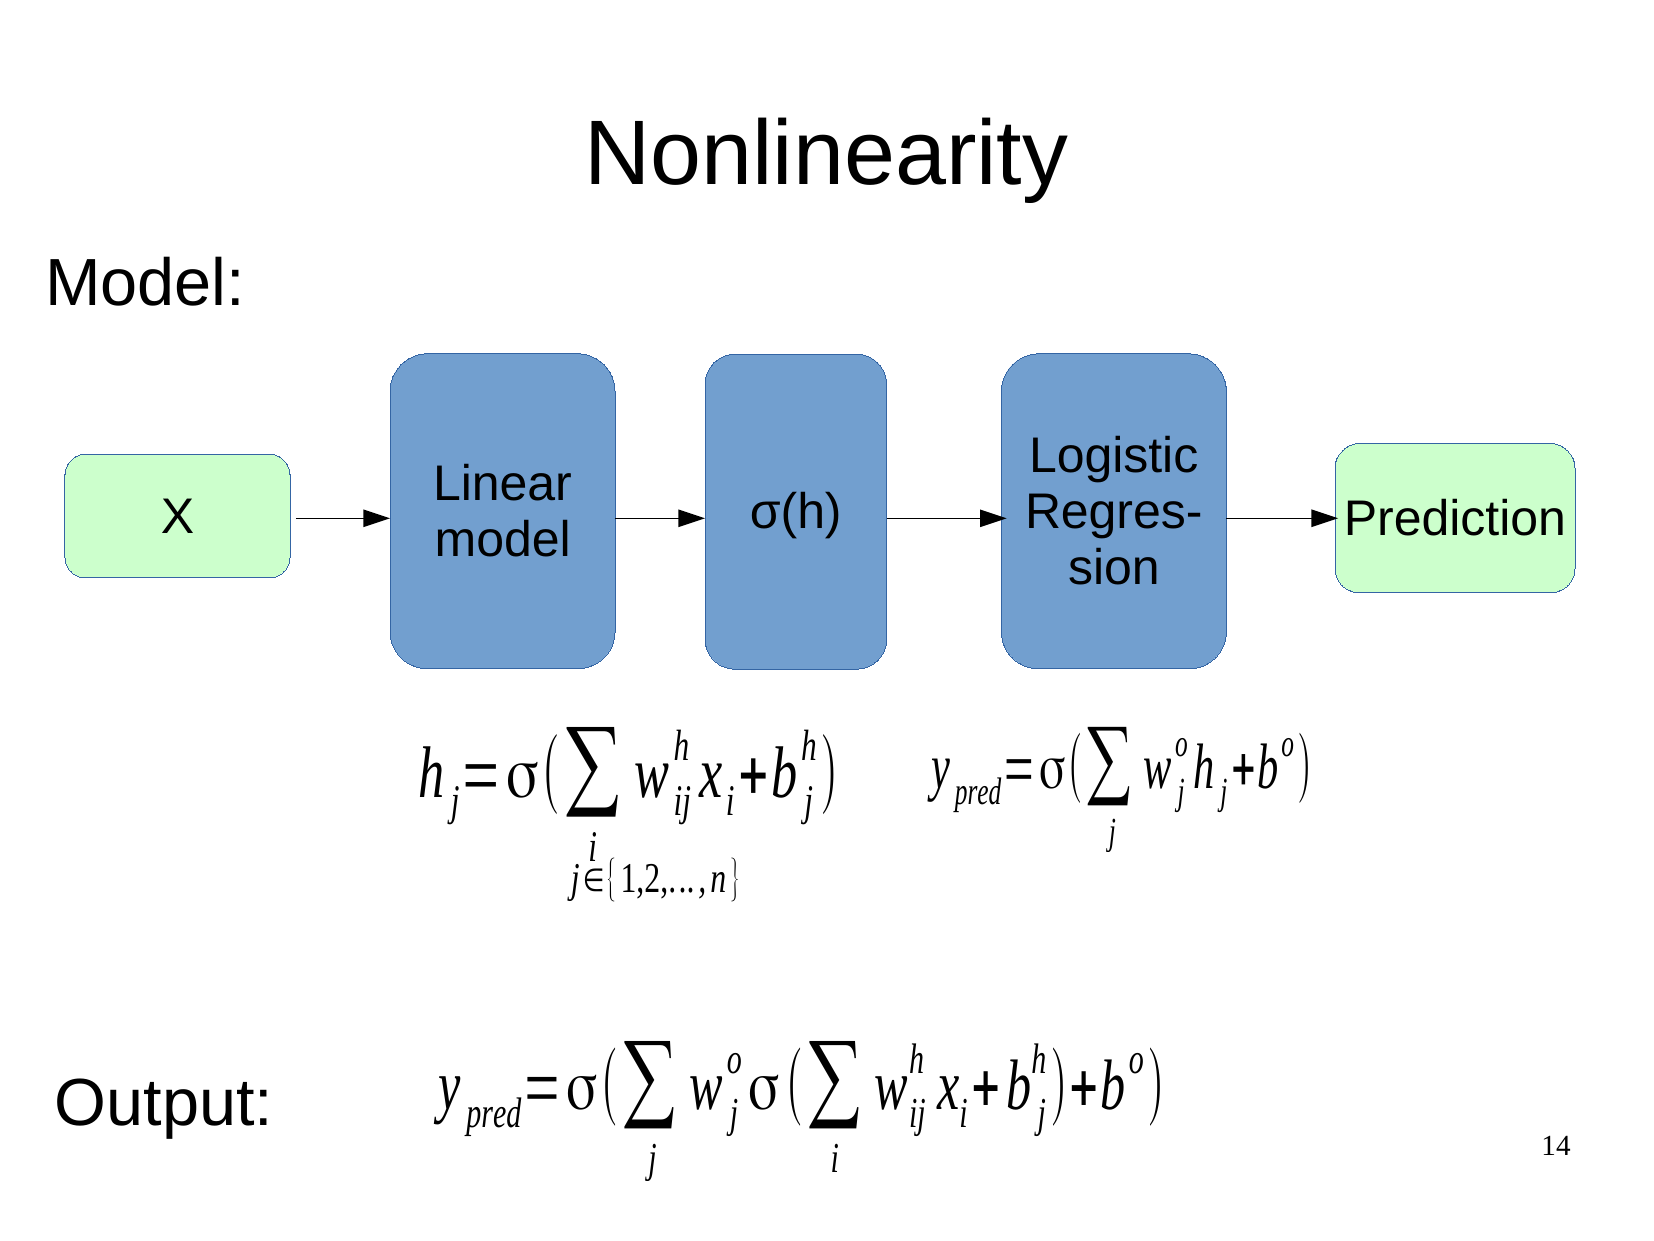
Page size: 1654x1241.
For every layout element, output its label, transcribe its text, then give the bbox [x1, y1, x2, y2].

chart [915, 720, 1322, 852]
text_box Prediction [1335, 443, 1576, 593]
text_box Model: [45, 230, 676, 334]
chart [419, 1033, 1176, 1181]
text_box Logistic Regres- sion [1001, 353, 1227, 669]
title Nonlinearity [82, 49, 1571, 257]
text_box σ(h) [705, 354, 887, 670]
chart [405, 719, 850, 905]
text_box X [64, 454, 291, 578]
text_box Output: [54, 1065, 376, 1141]
text_box Linear model [390, 353, 616, 669]
